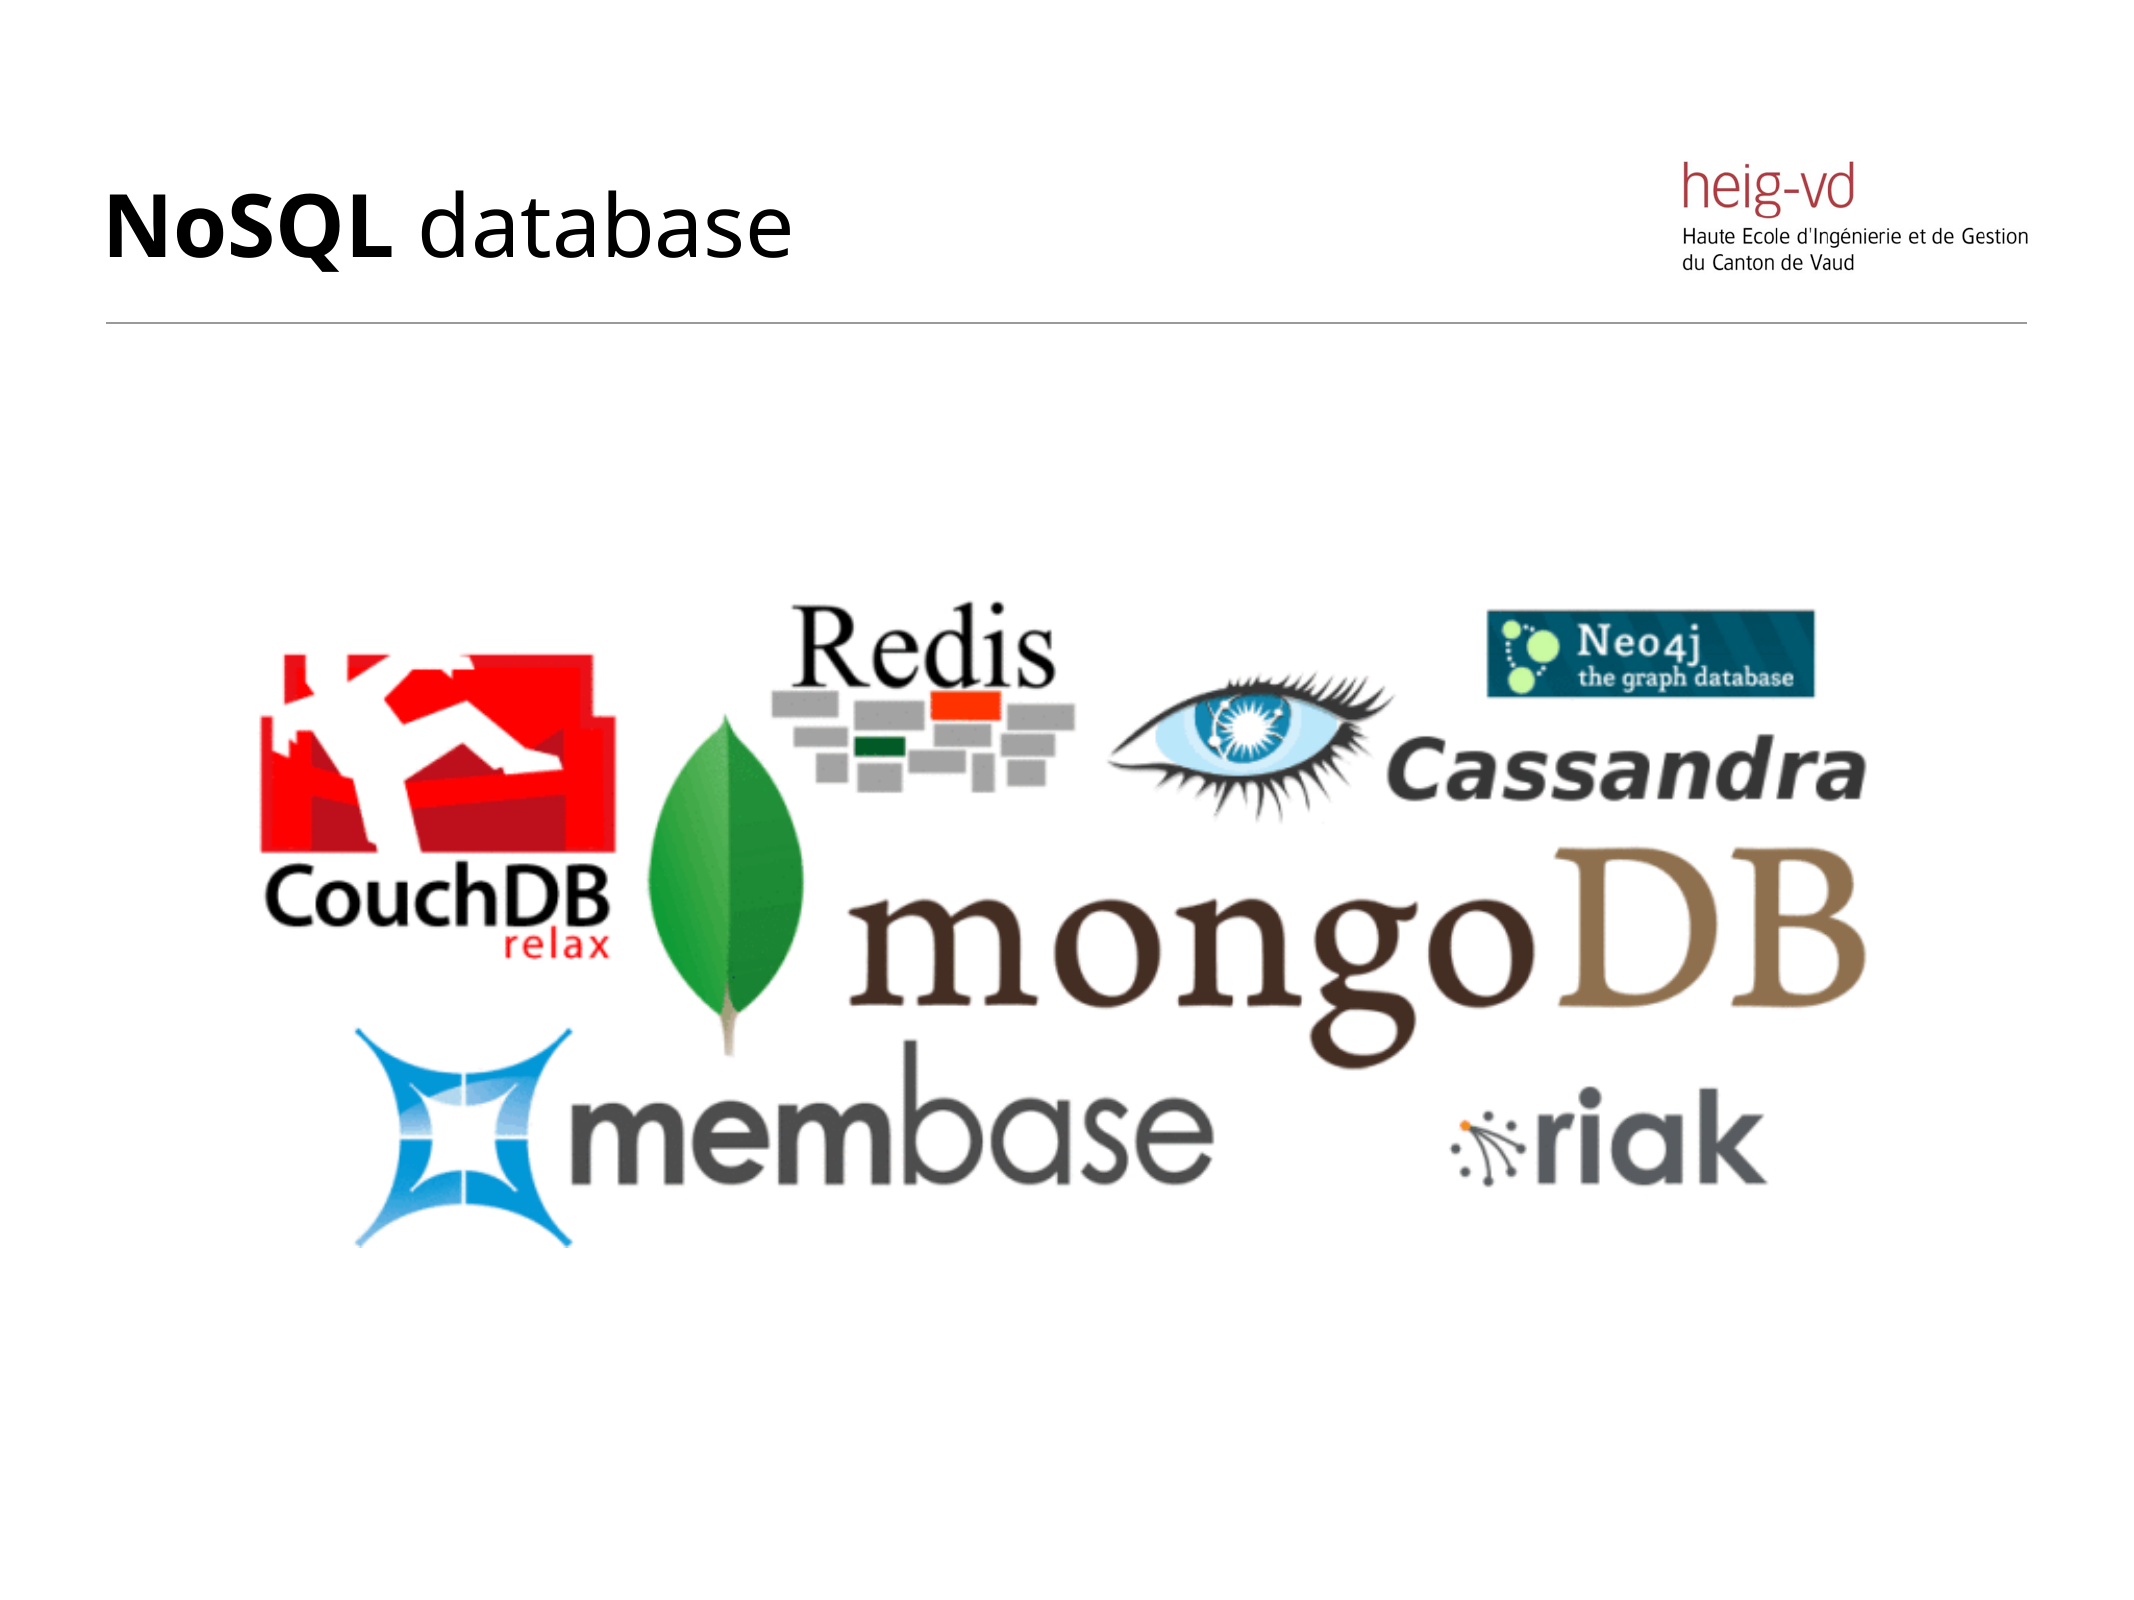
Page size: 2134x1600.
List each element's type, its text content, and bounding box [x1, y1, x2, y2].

title NoSQL database [93, 54, 2040, 284]
picture [233, 593, 1900, 1248]
